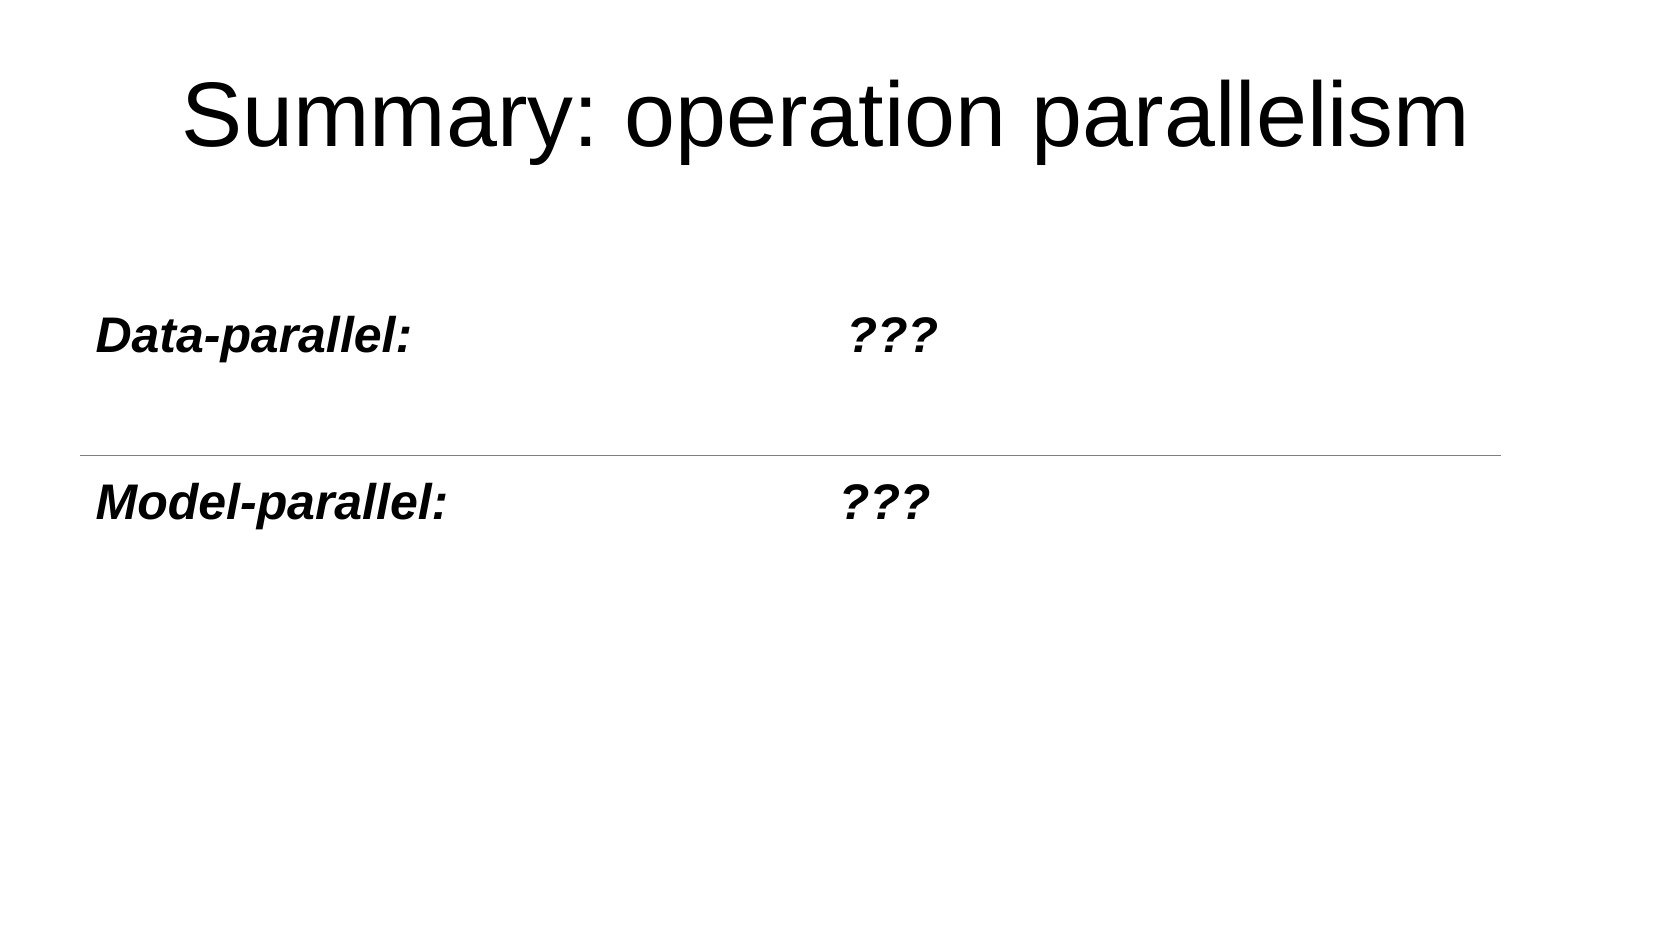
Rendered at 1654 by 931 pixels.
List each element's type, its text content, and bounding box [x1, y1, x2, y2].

text_box Data-parallel: ??? Model-parallel: ??? [80, 299, 1574, 538]
title Summary: operation parallelism [82, 37, 1571, 193]
